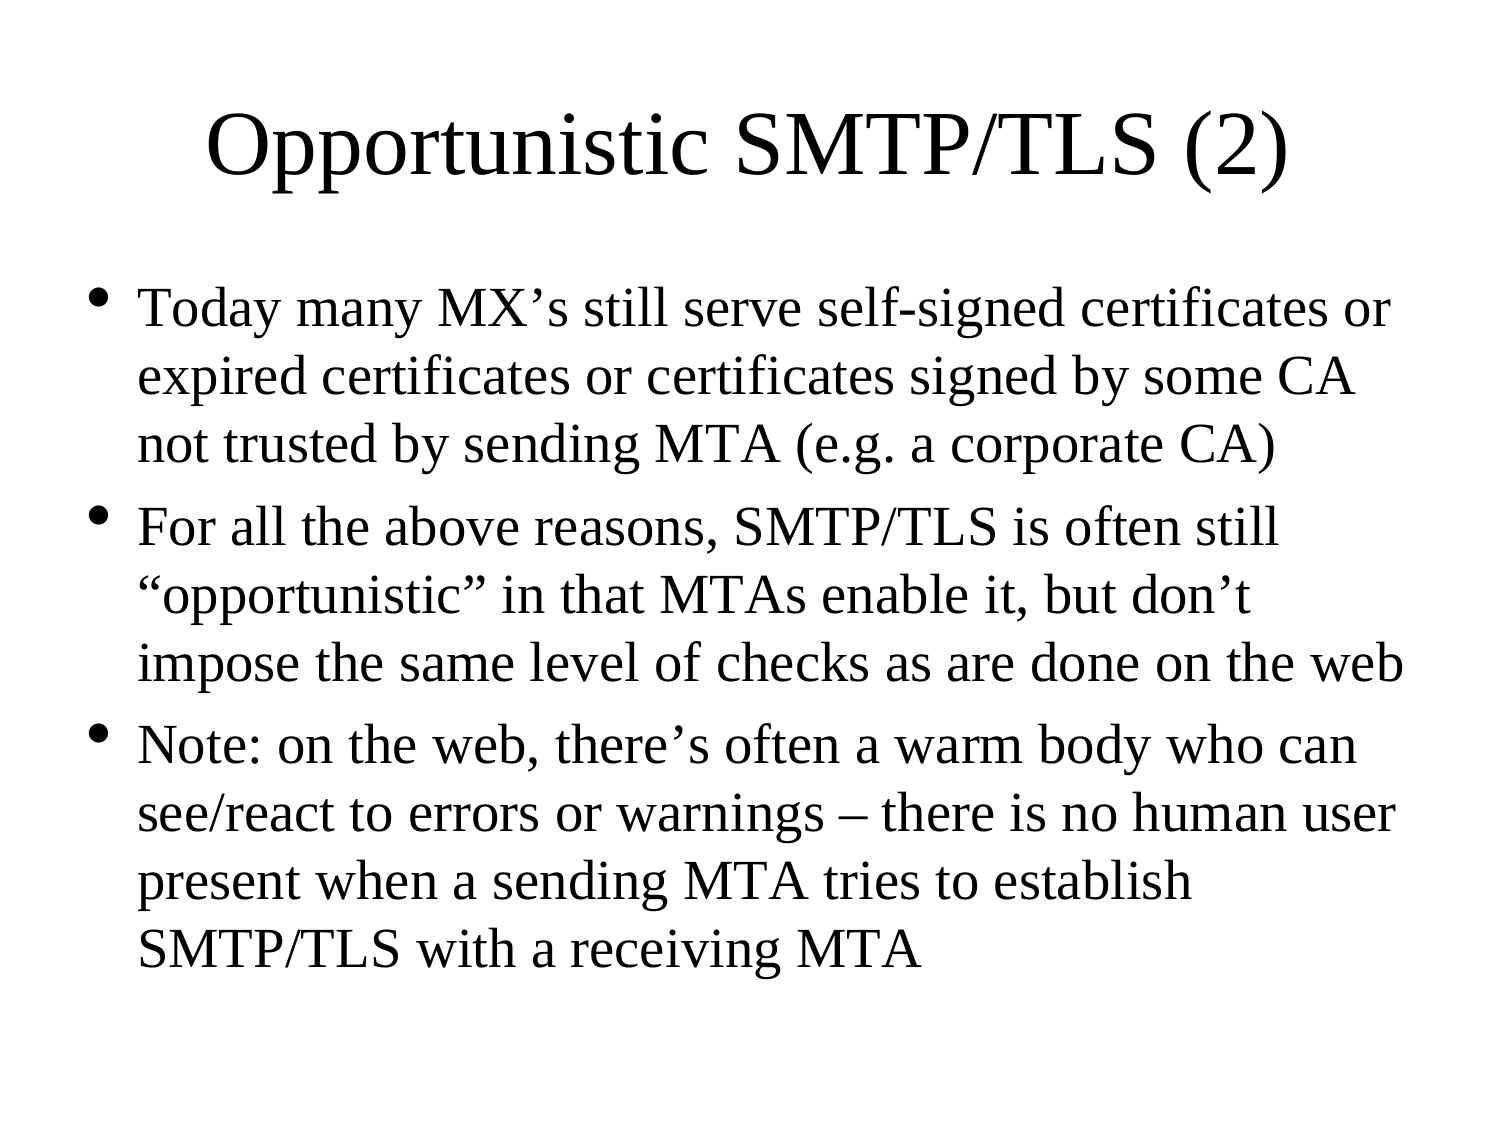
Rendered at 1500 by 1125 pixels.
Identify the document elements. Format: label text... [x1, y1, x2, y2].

list Today many MX’s still serve self-signed certificates or expired certificates or certificates signed by some CA not trusted by sending MTA (e.g. a corporate CA) For all the above reasons, SMTP/TLS is often still “opportunistic” in that MTAs enable it, but don’t impose the same level of checks as are done on the web Note: on the web, there’s often a warm body who can see/react to errors or warnings – there is no human user present when a sending MTA tries to establish SMTP/TLS with a receiving MTA [74, 262, 1423, 1003]
title Opportunistic SMTP/TLS (2) [74, 45, 1423, 231]
